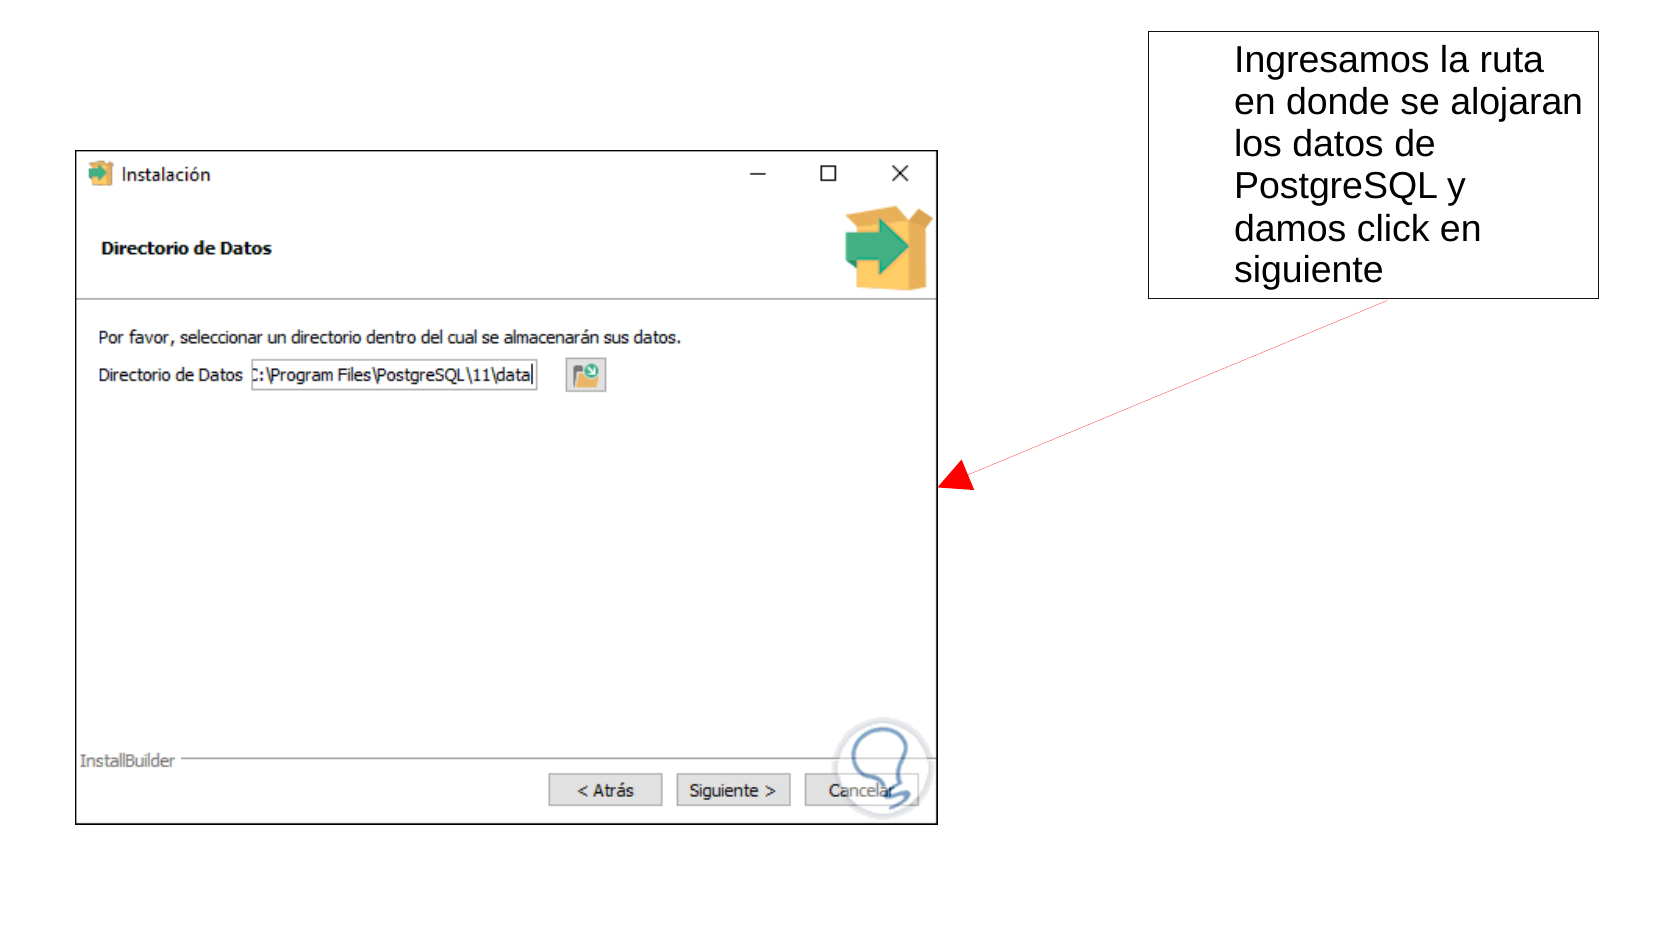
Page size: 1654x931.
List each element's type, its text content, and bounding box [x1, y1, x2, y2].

picture [75, 150, 938, 826]
text_box Ingresamos la ruta en donde se alojaran los datos de PostgreSQL y damos click en siguiente [1148, 31, 1599, 299]
